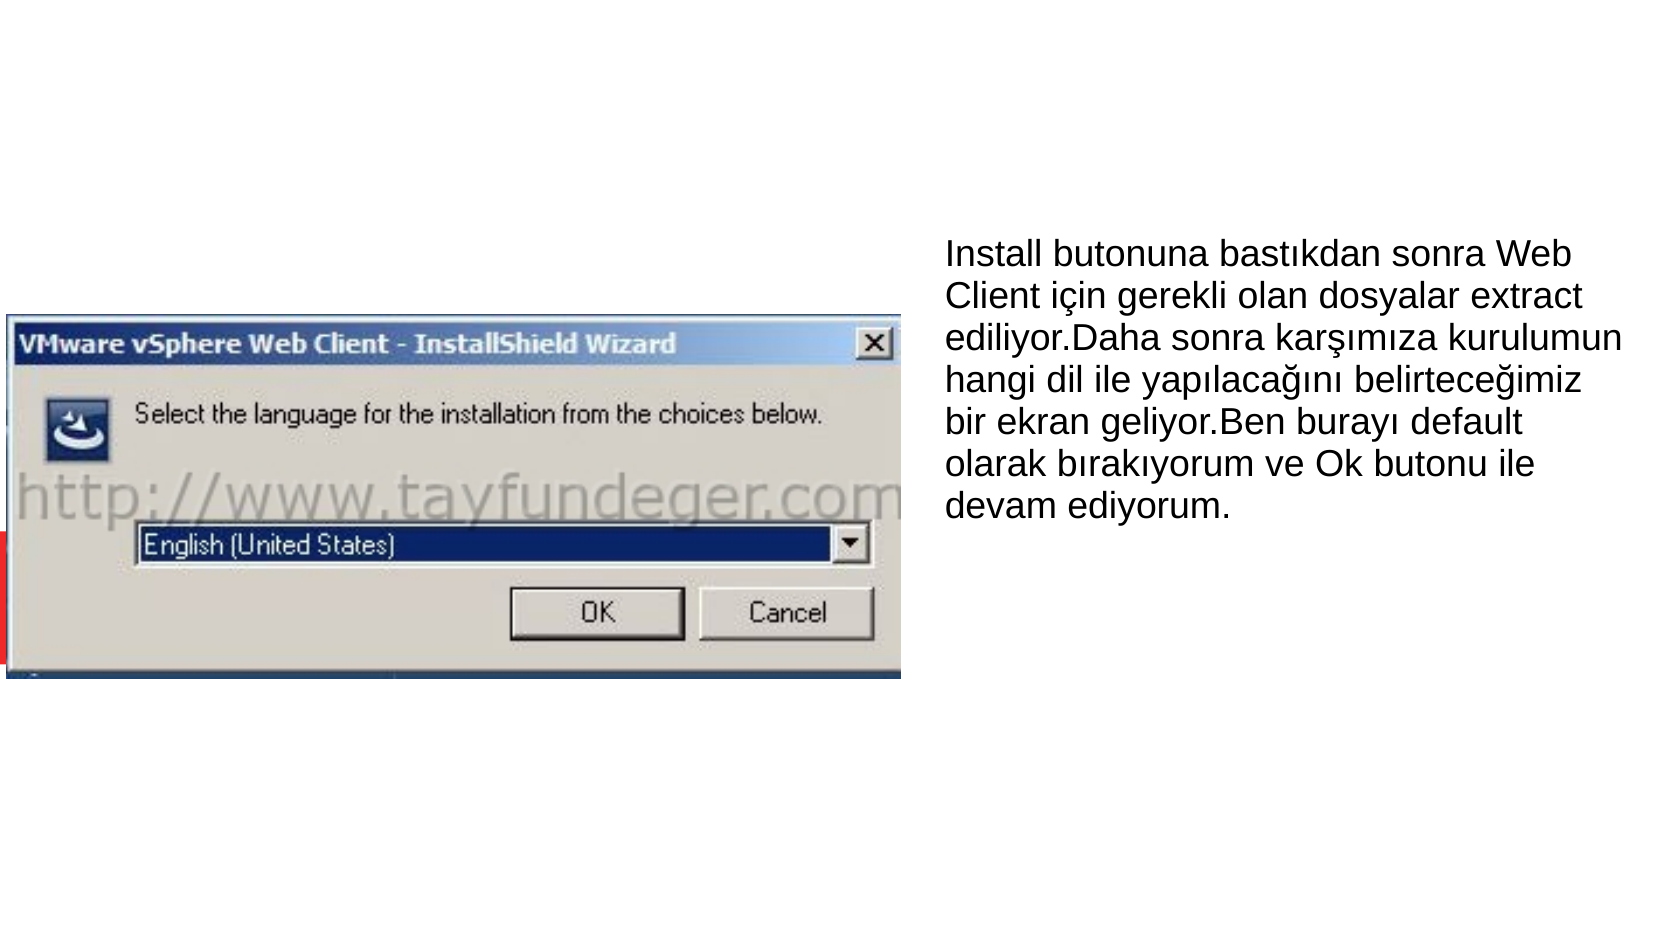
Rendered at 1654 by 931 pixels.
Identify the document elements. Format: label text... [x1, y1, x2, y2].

picture [6, 314, 901, 679]
text_box Install butonuna bastıkdan sonra Web Client için gerekli olan dosyalar extract ediliyor.Daha sonra karşımıza kurulumun hangi dil ile yapılacağını belirteceğimiz bir ekran geliyor.Ben burayı default olarak bırakıyorum ve Ok butonu ile devam ediyorum. [930, 225, 1644, 535]
